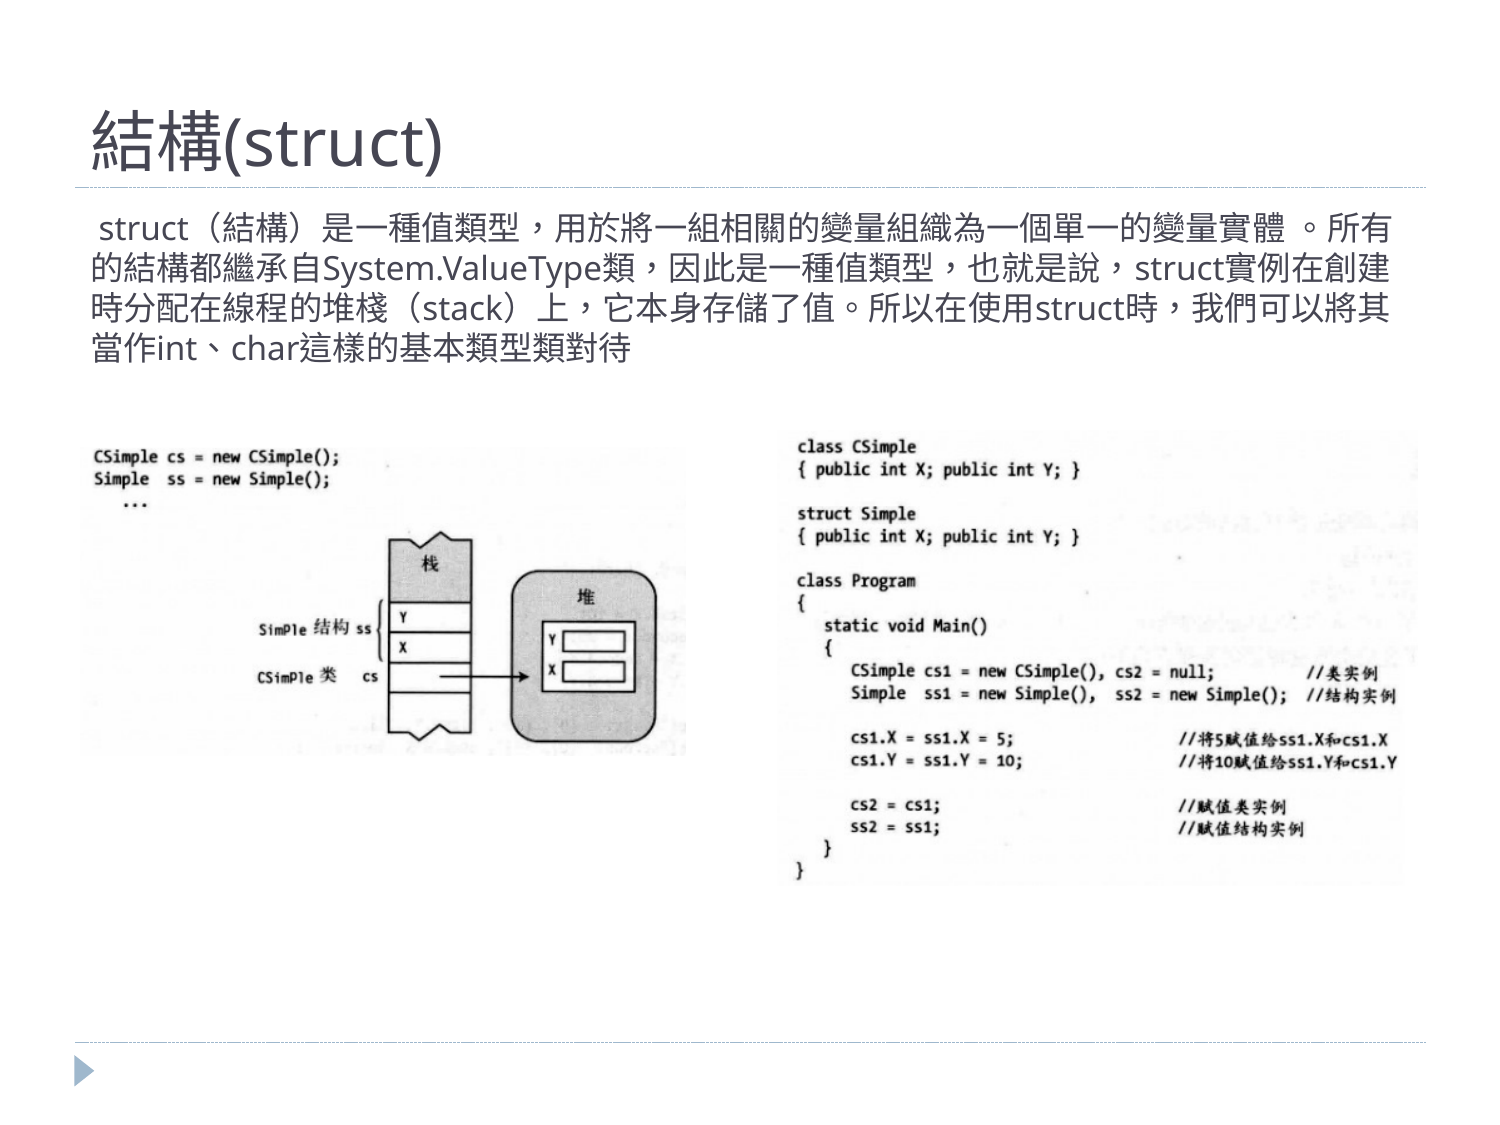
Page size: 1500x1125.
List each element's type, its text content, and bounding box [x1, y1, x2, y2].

picture [777, 430, 1418, 886]
title 結構(struct) [75, 25, 1426, 188]
list struct（結構）是一種值類型，用於將一組相關的變量組織為一個單一的變量實體 。所有的結構都繼承自System.ValueType類，因此是一種值類型，也就是說，struct實例在創建時分配在線程的堆棧（stack）上，它本身存儲了值。所以在使用struct時，我們可以將其當作int、char這樣的基本類型類對待 [75, 200, 1426, 1010]
picture [80, 447, 686, 756]
